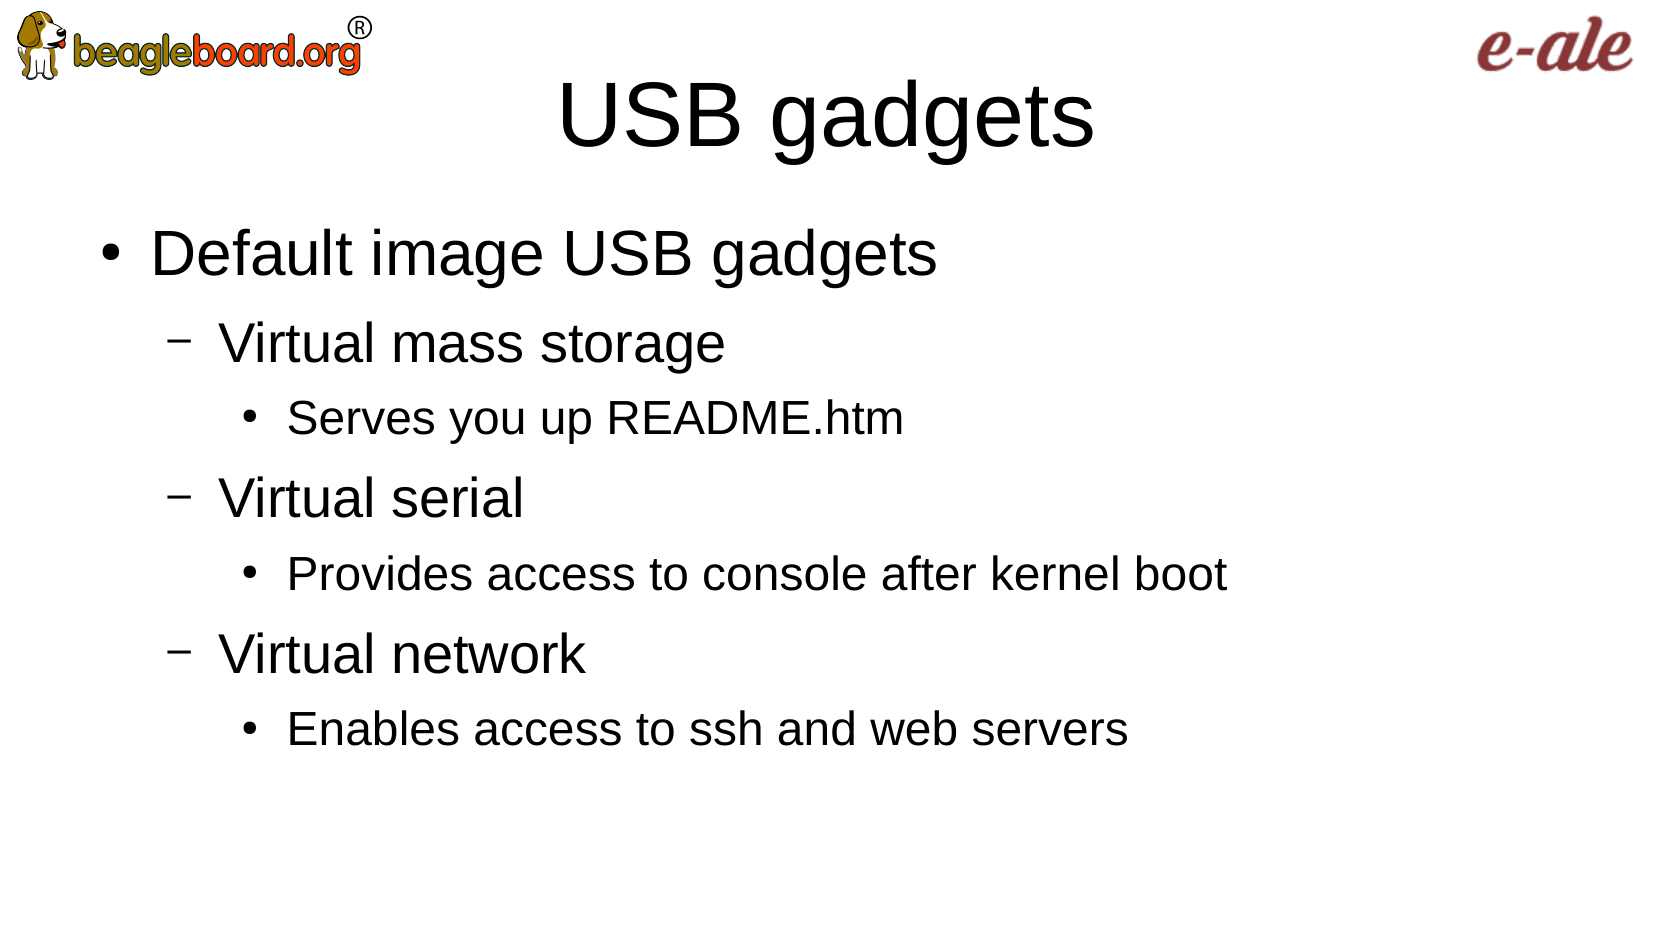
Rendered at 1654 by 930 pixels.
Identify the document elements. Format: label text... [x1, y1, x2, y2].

list Default image USB gadgets Virtual mass storage Serves you up README.htm Virtual serial Provides access to console after kernel boot Virtual network Enables access to ssh and web servers [82, 217, 1571, 757]
title USB gadgets [82, 37, 1571, 193]
picture [1475, 14, 1636, 74]
picture [17, 11, 372, 80]
